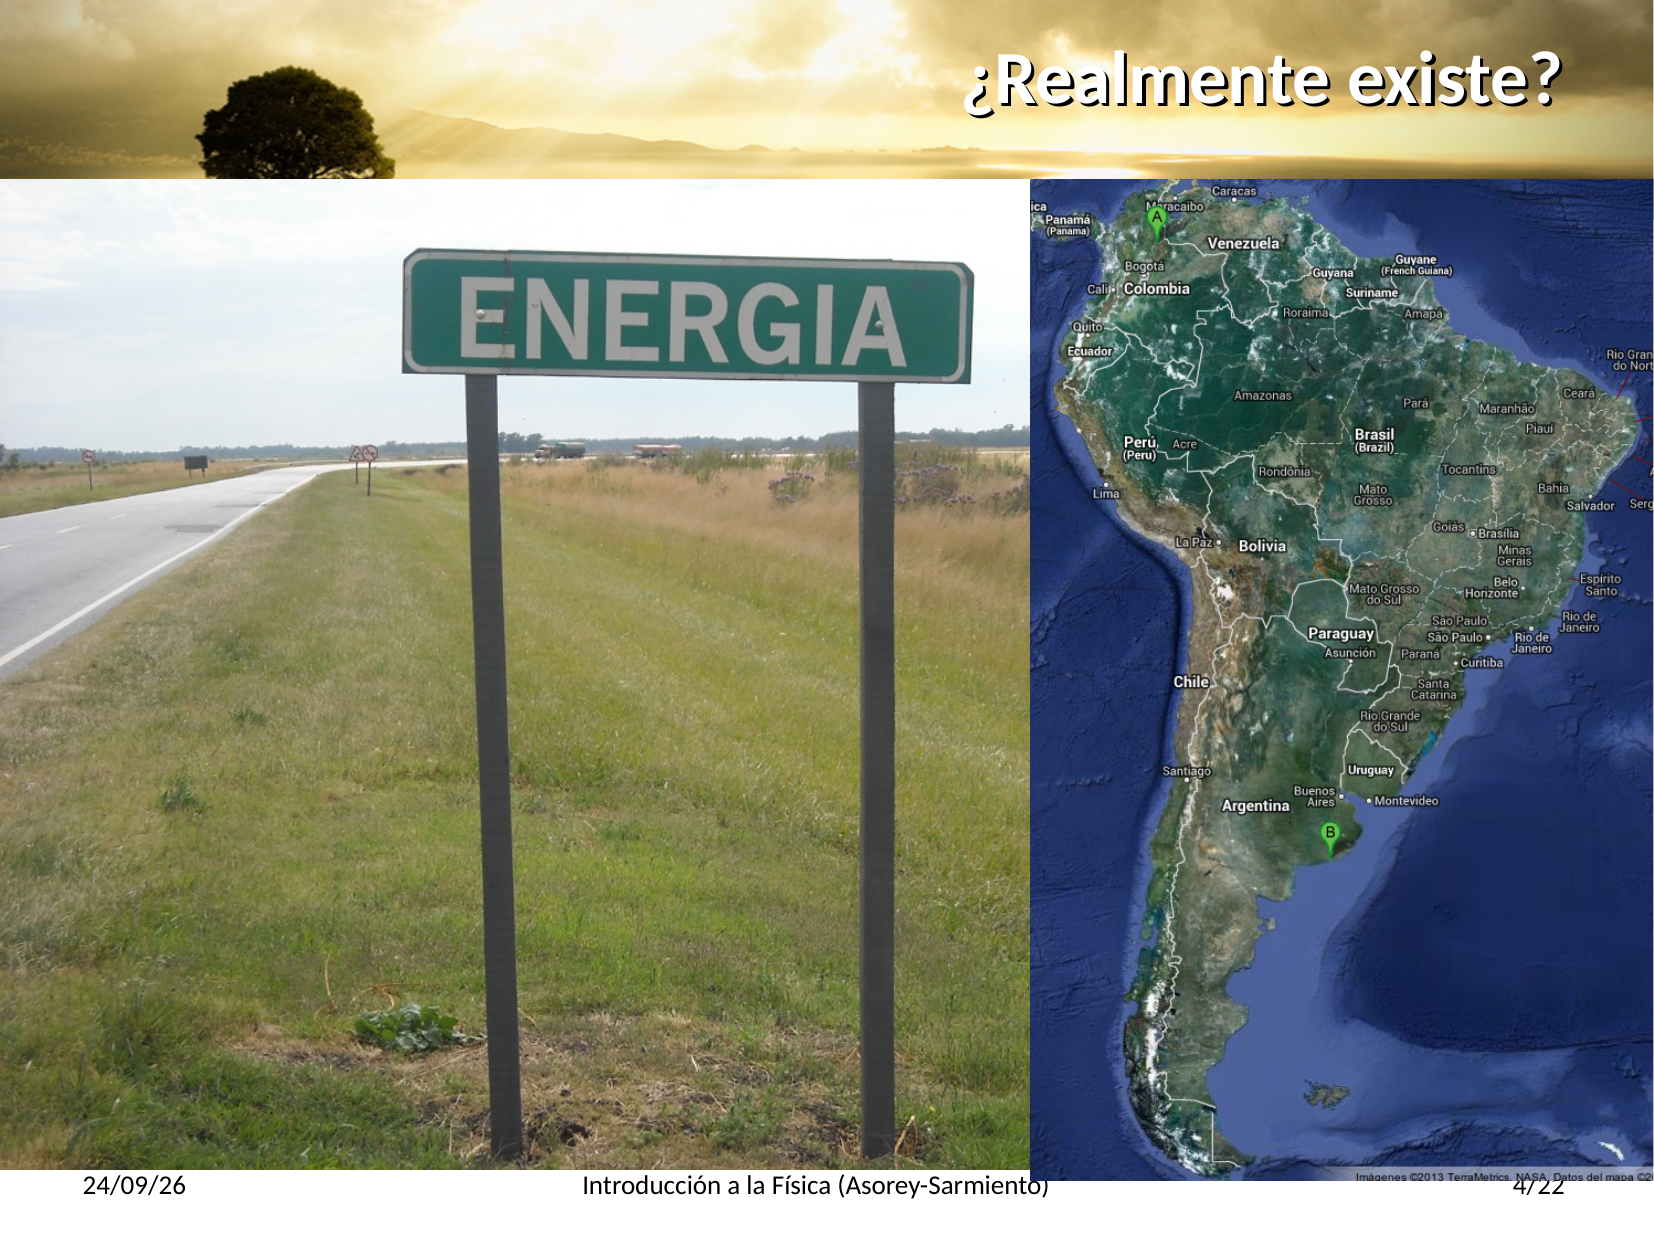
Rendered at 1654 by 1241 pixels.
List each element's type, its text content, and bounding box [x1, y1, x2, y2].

title ¿Realmente existe? [75, 19, 1564, 151]
picture [0, 0, 1654, 1181]
